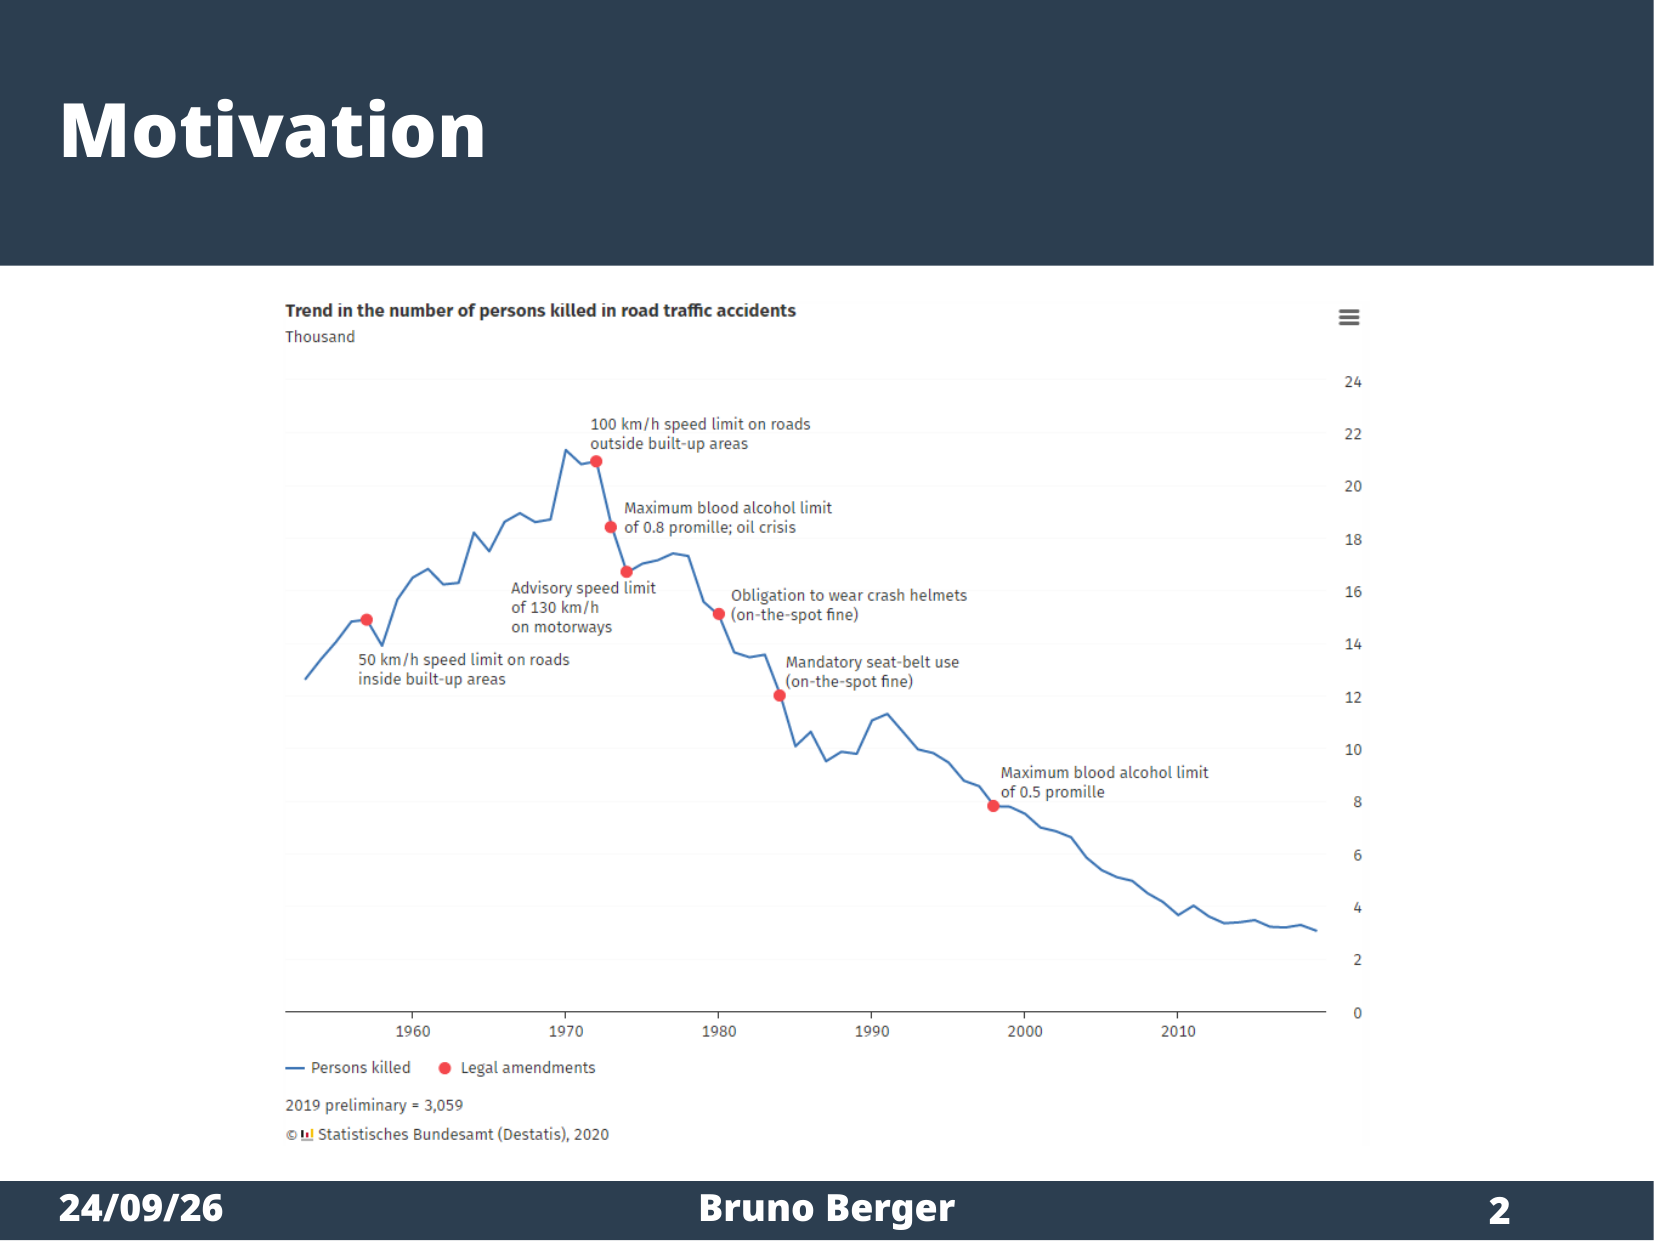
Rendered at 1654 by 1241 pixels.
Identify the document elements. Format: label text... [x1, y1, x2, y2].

picture [283, 301, 1370, 1146]
title Motivation [59, 49, 1595, 207]
